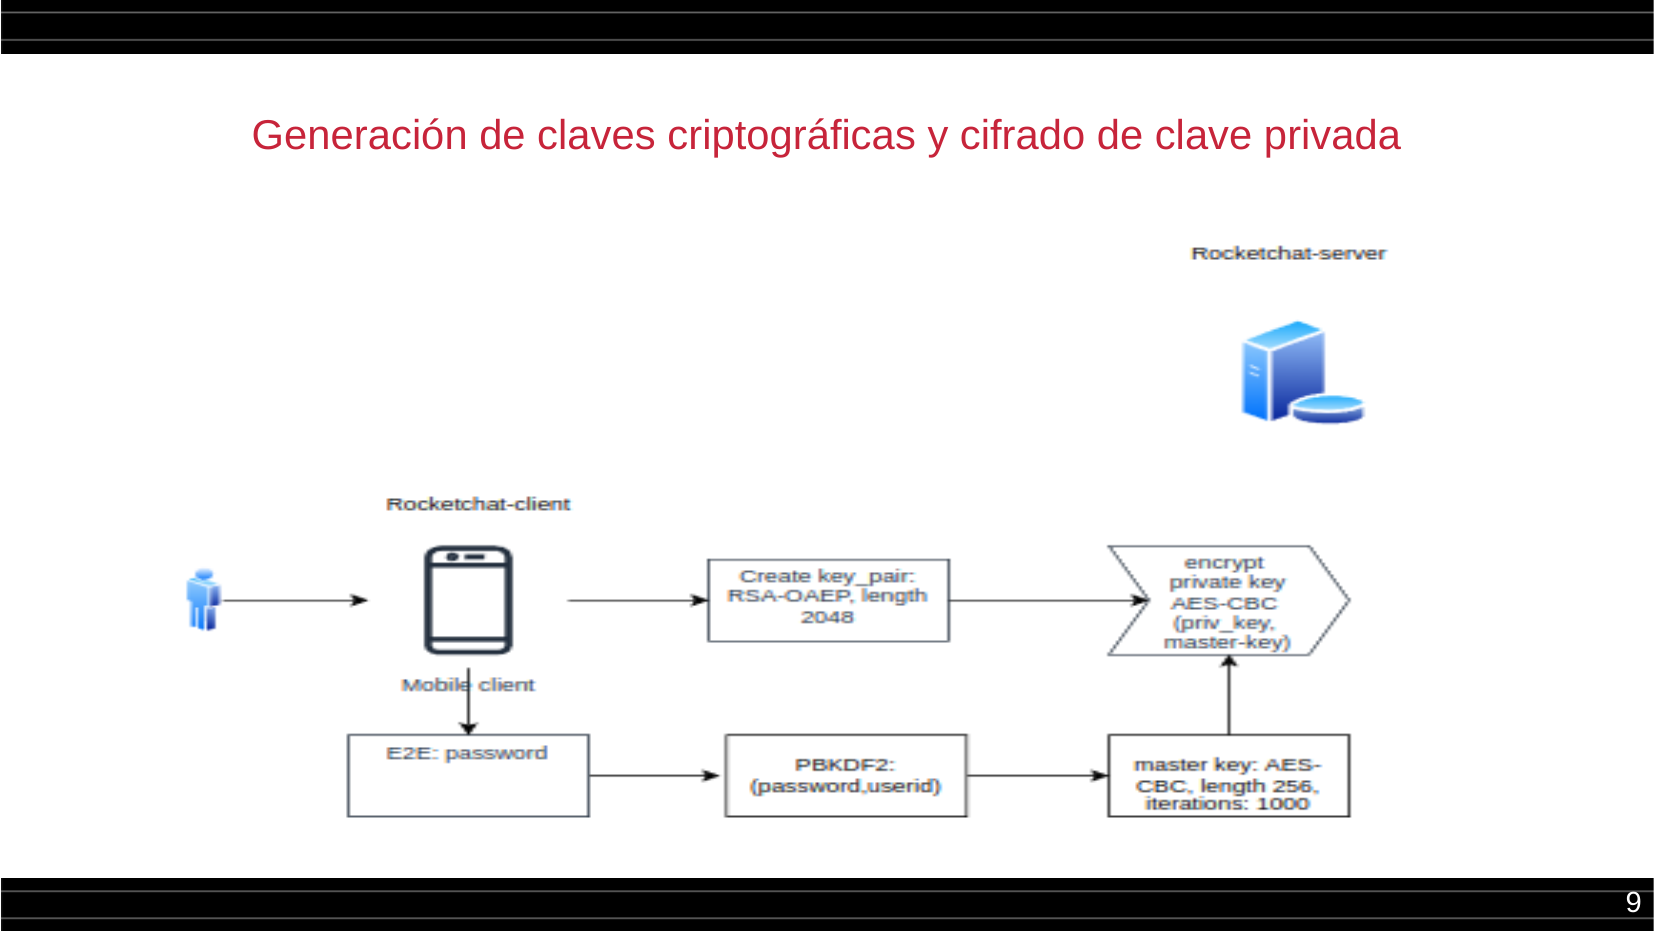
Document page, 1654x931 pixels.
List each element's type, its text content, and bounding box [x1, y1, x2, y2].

title Generación de claves criptográficas y cifrado de clave privada [82, 92, 1571, 178]
picture [82, 188, 1583, 851]
picture [1, 878, 1654, 931]
picture [1, 0, 1654, 54]
